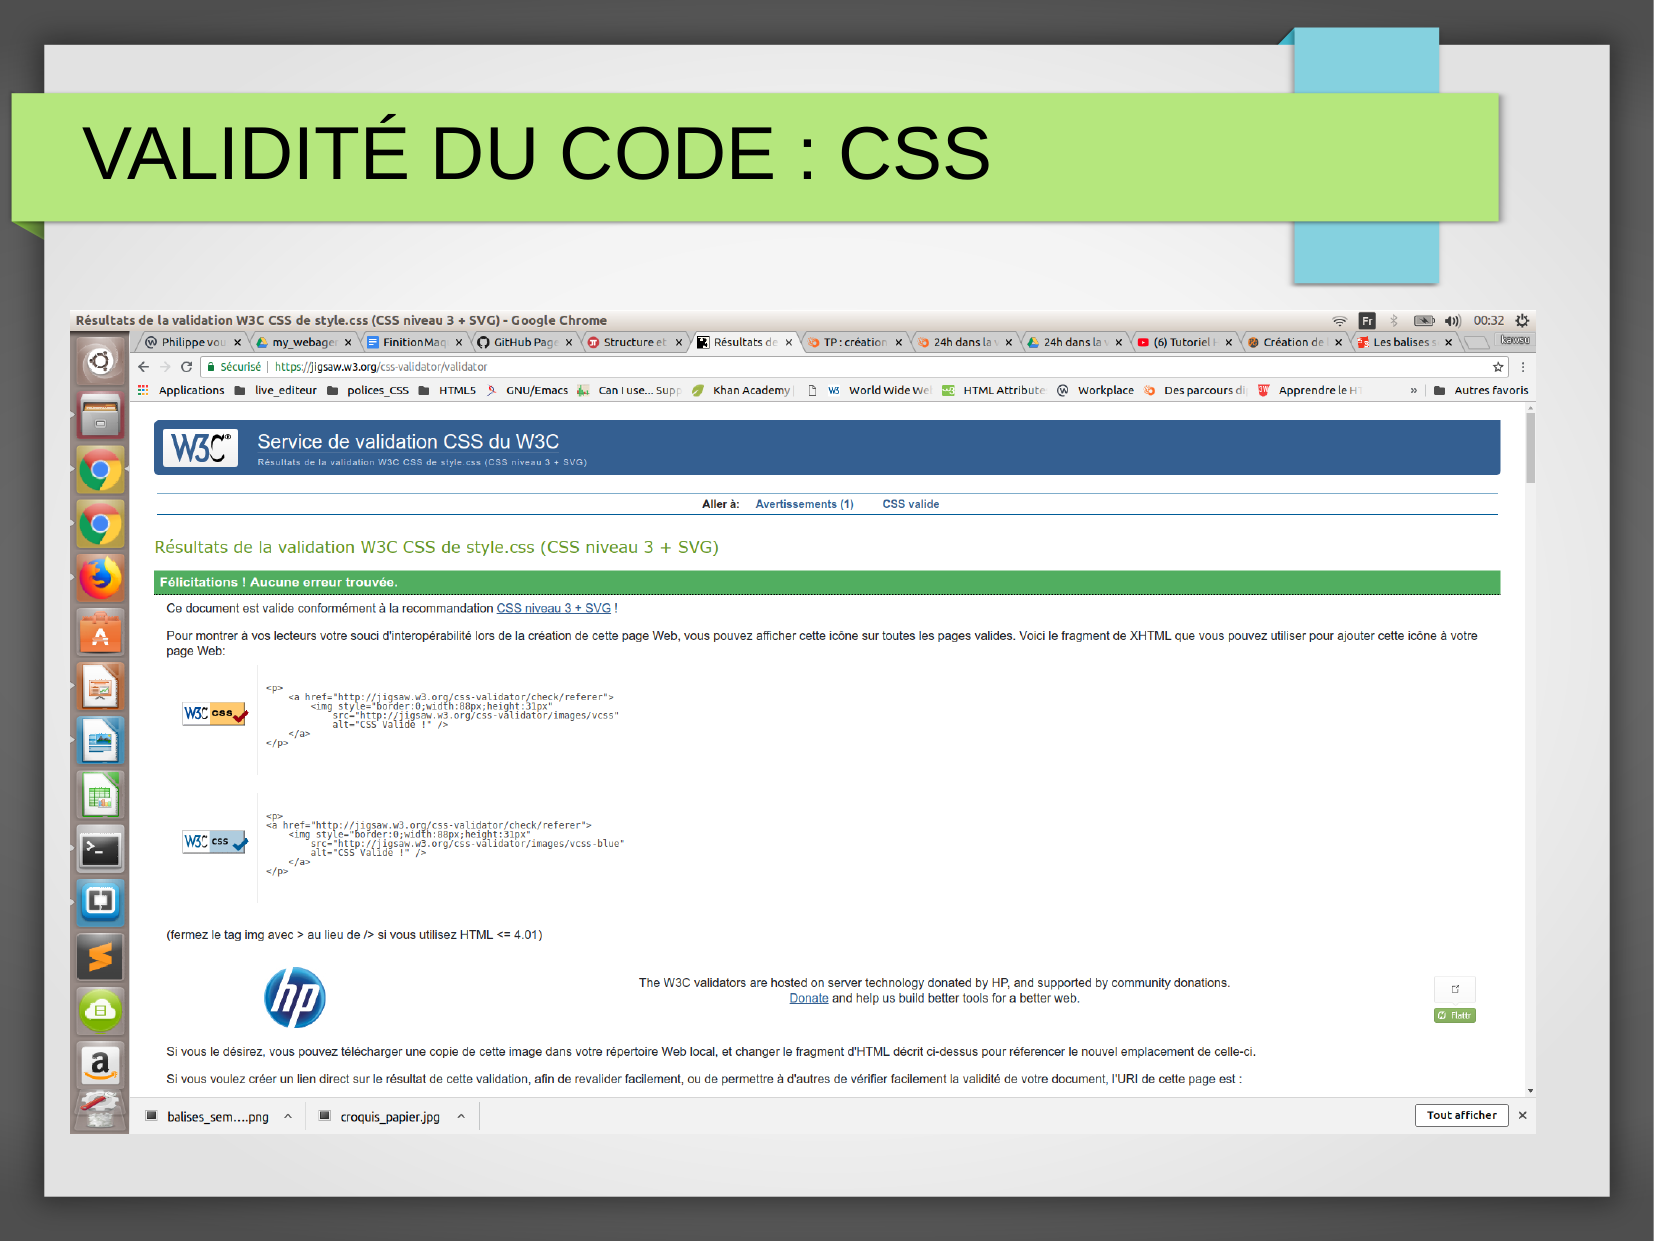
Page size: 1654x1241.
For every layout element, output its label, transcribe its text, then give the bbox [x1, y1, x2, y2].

title VALIDITÉ DU CODE : CSS [82, 94, 1264, 213]
picture [0, 0, 1654, 1241]
